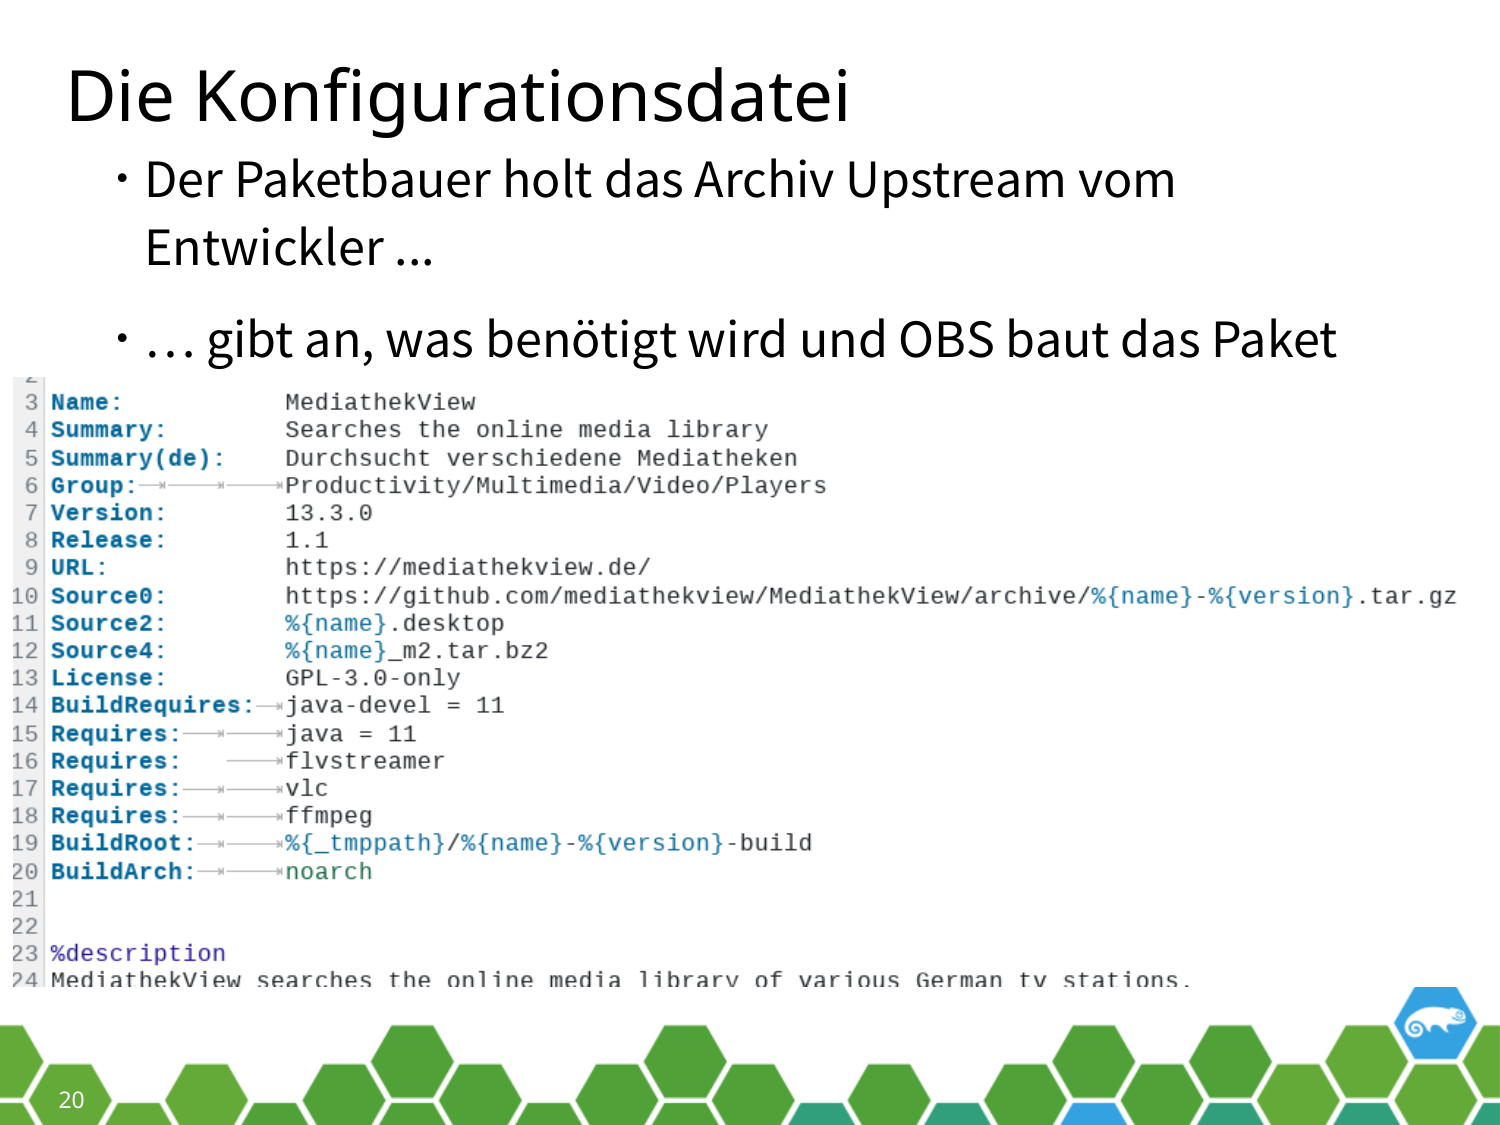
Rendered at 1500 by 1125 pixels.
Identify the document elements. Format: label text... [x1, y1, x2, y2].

list Der Paketbauer holt das Archiv Upstream vom Entwickler ... … gibt an, was benötigt wird und OBS baut das Paket [116, 143, 1372, 377]
picture [0, 377, 1500, 1125]
title Die Konfigurationsdatei [65, 12, 1302, 175]
